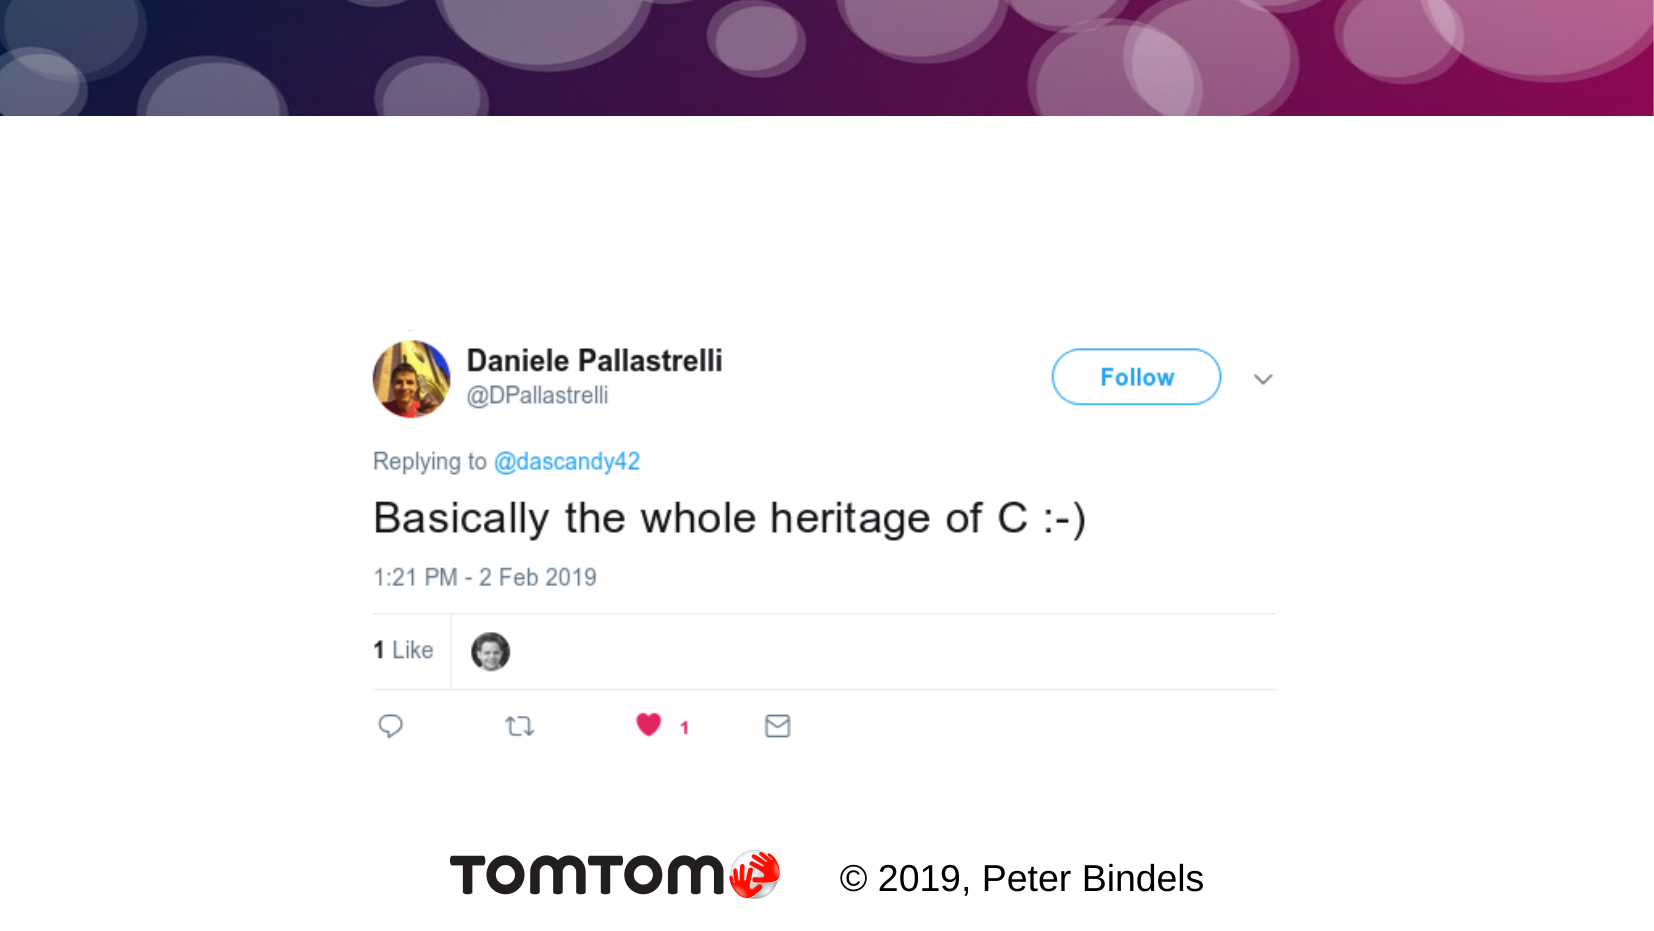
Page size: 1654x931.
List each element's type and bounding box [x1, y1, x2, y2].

picture [0, 0, 1654, 116]
picture [450, 847, 784, 906]
picture [315, 330, 1331, 766]
